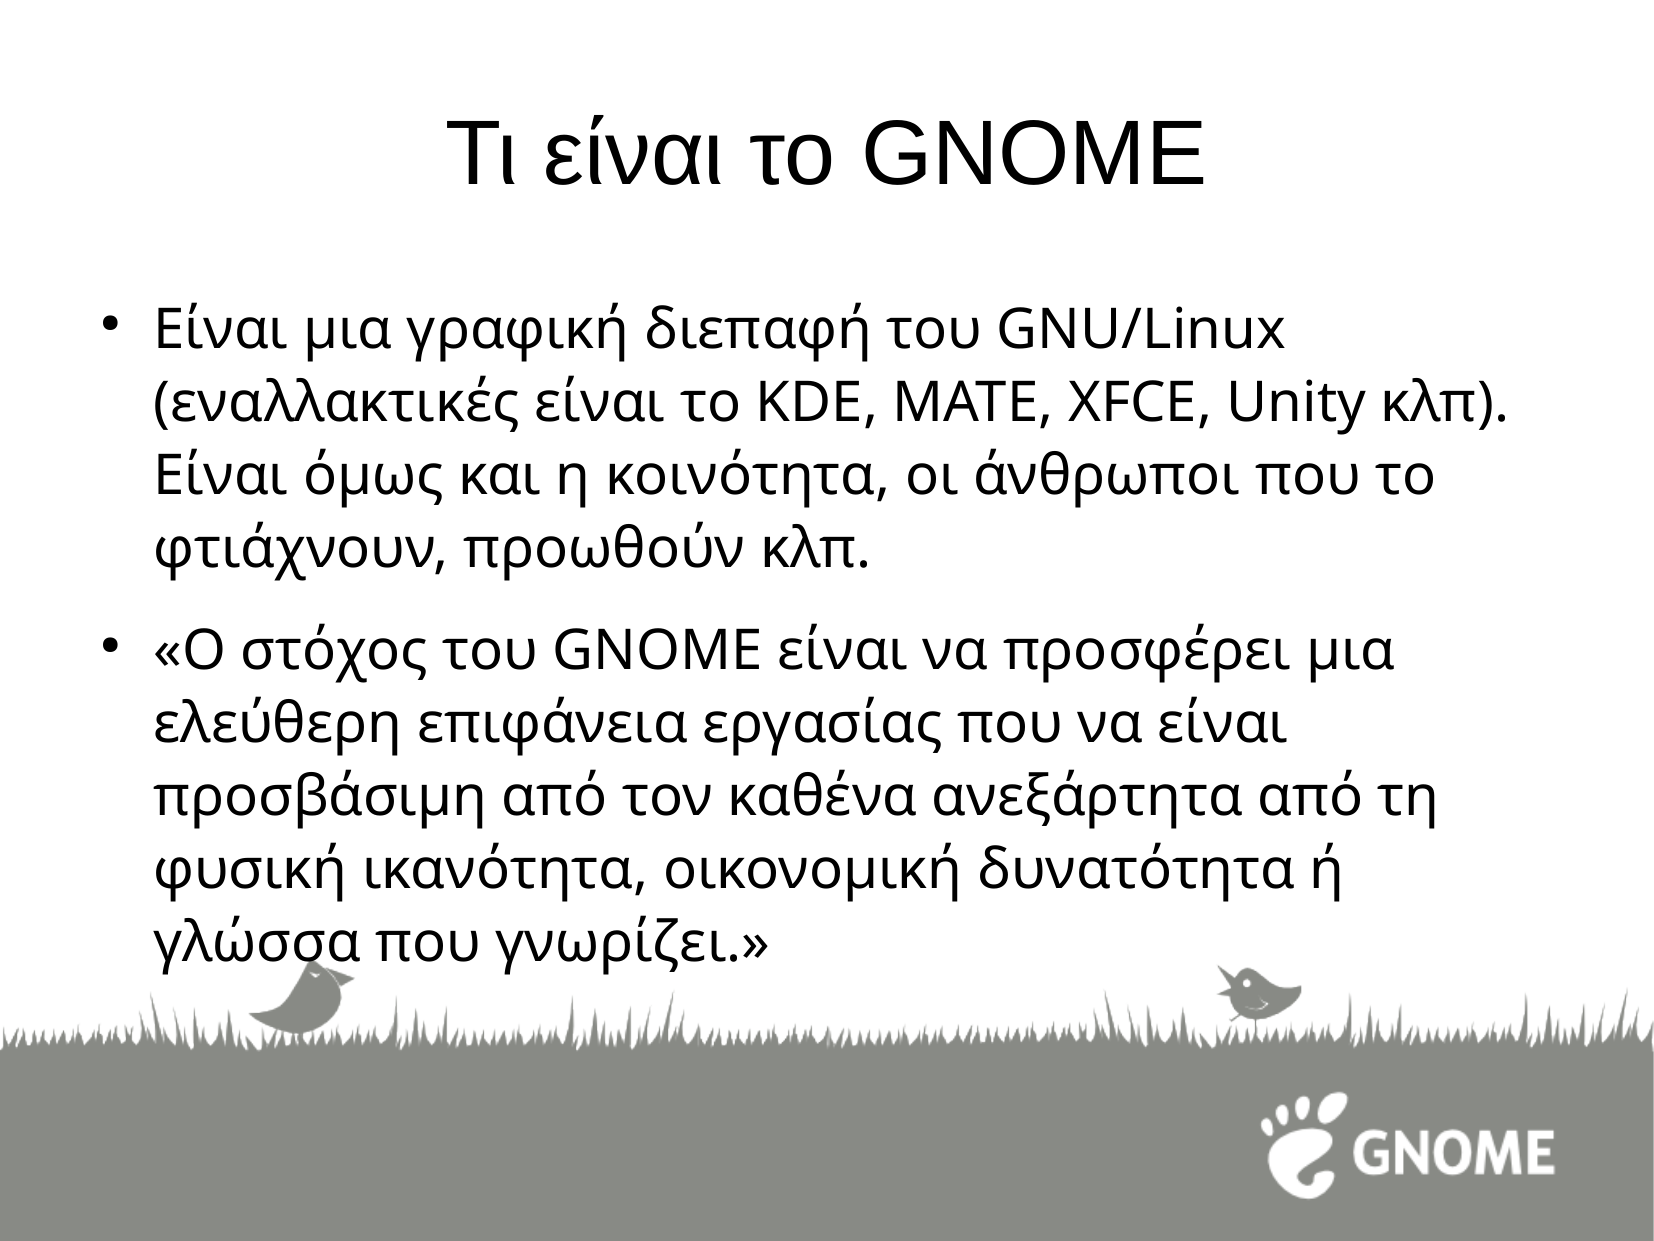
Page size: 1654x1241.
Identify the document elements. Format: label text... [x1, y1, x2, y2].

list Είναι μια γραφική διεπαφή του GNU/Linux (εναλλακτικές είναι το KDE, MATE, XFCE, Unity κλπ). Είναι όμως και η κοινότητα, οι άνθρωποι που το φτιάχνουν, προωθούν κλπ. «Ο στόχος του GNOME είναι να προσφέρει μια ελεύθερη επιφάνεια εργασίας που να είναι προσβάσιμη από τον καθένα ανεξάρτητα από τη φυσική ικανότητα, οικονομική δυνατότητα ή γλώσσα που γνωρίζει.» [82, 290, 1538, 1010]
picture [0, 0, 1654, 1241]
title Τι είναι το GNOME [82, 49, 1571, 257]
